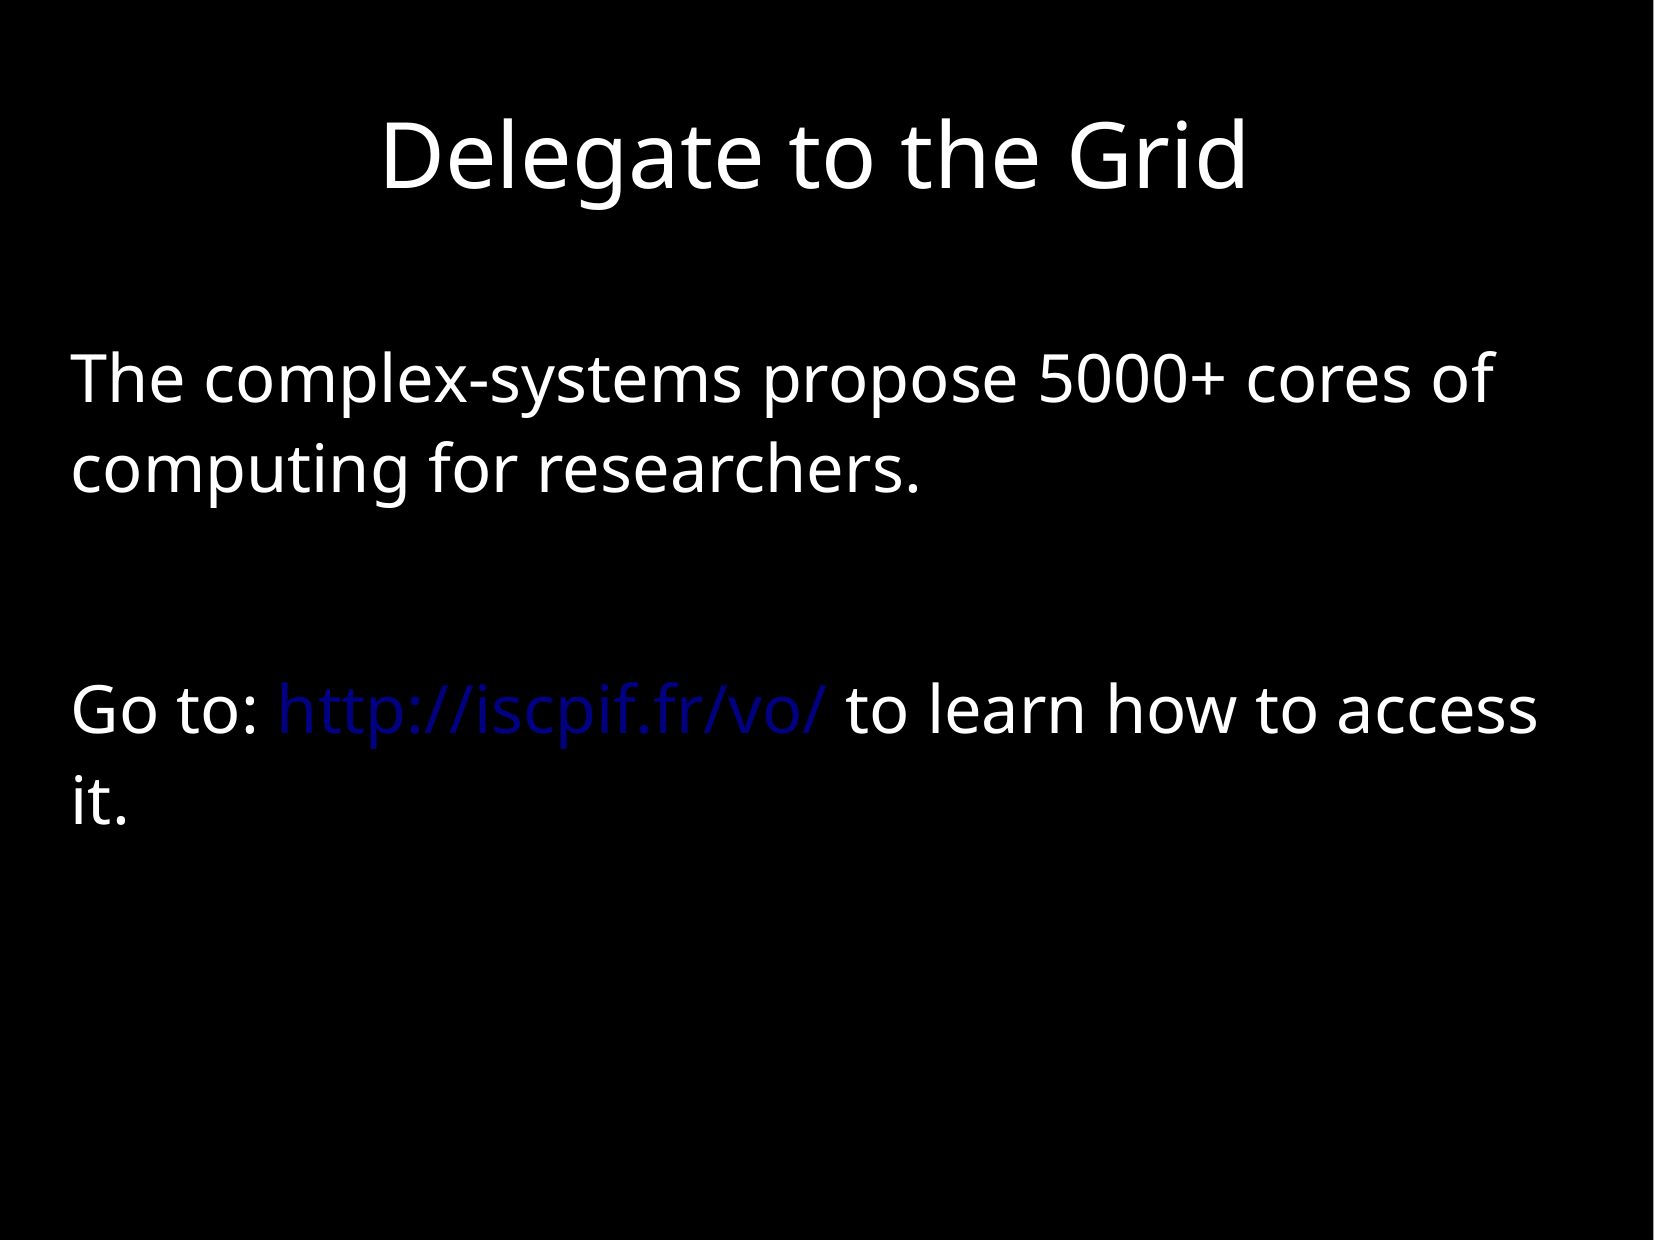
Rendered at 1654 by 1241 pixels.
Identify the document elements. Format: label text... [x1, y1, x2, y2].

list The complex-systems propose 5000+ cores of computing for researchers. Go to: http://iscpif.fr/vo/ to learn how to access it. [70, 330, 1560, 1198]
title Delegate to the Grid [82, 49, 1571, 257]
